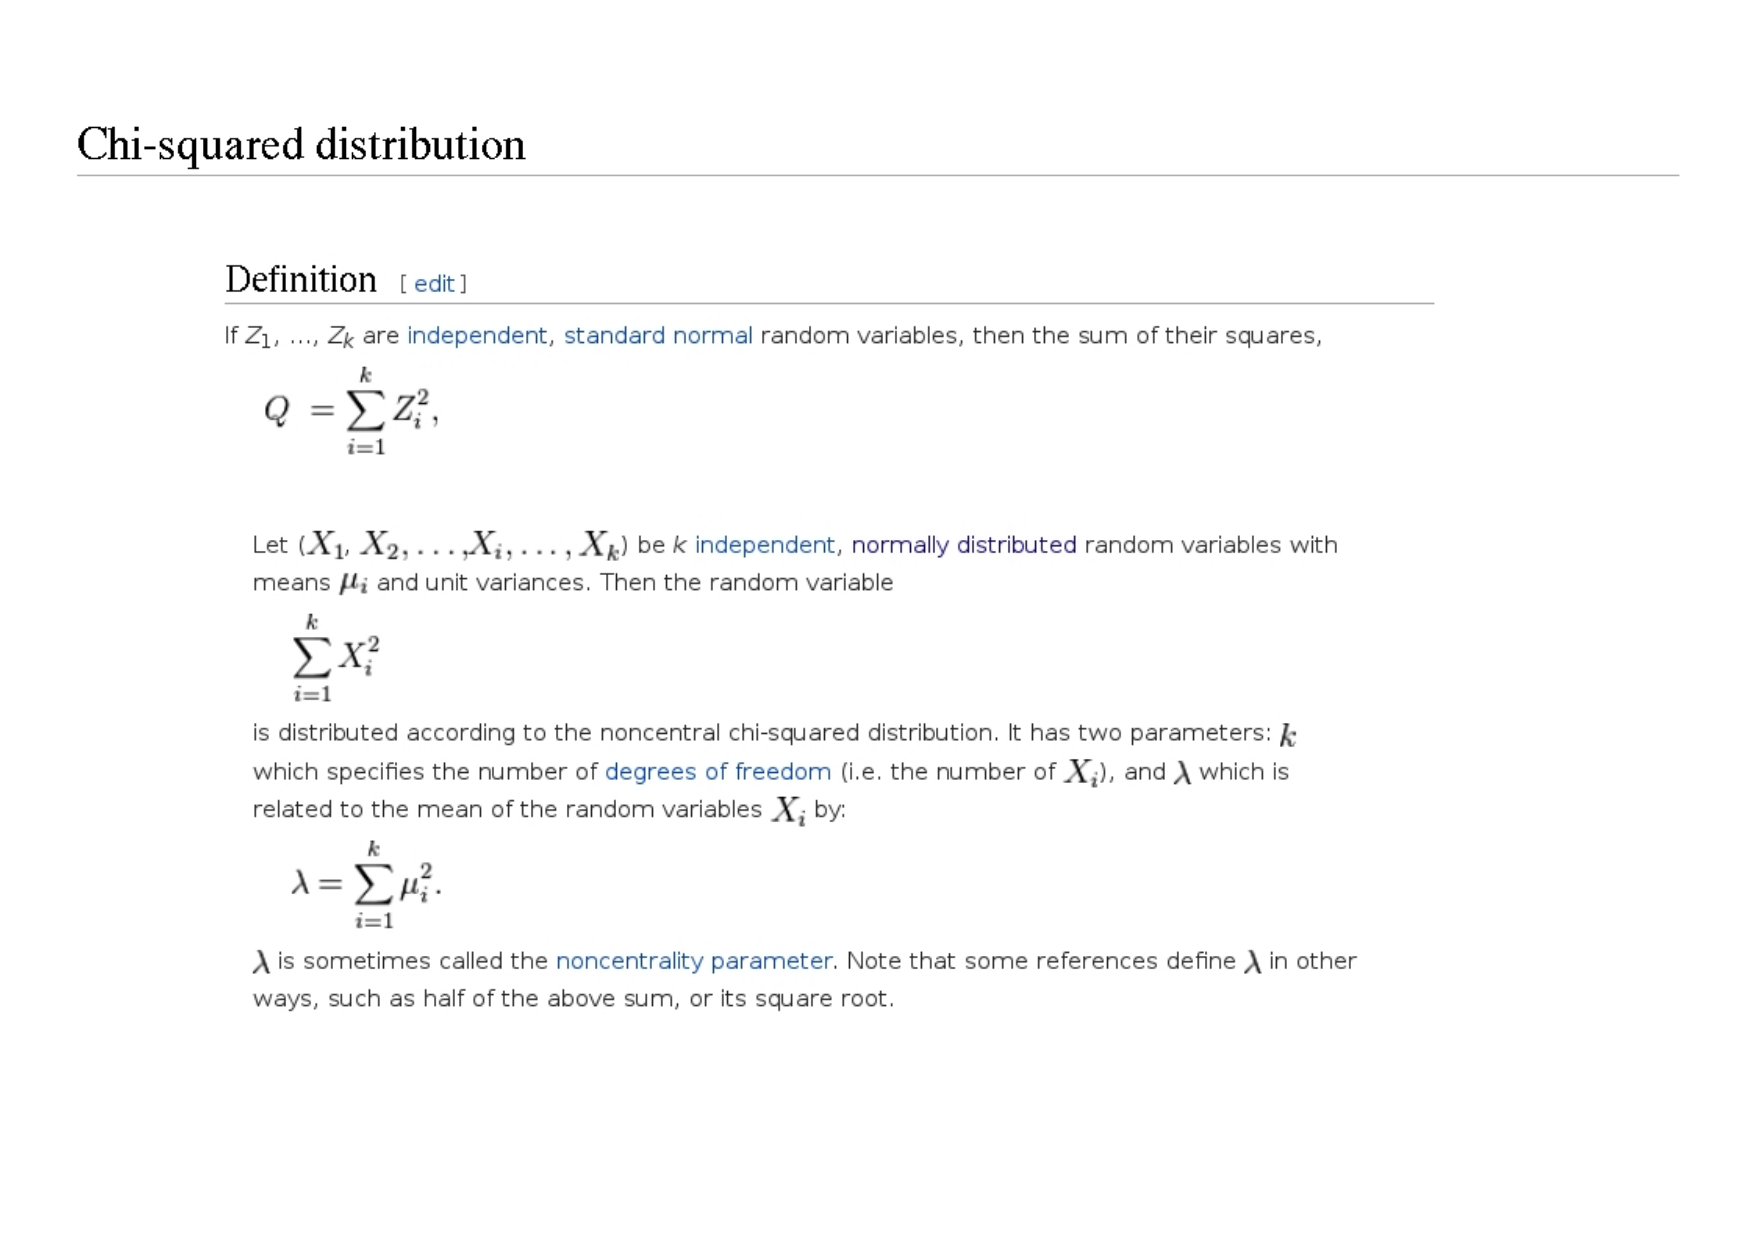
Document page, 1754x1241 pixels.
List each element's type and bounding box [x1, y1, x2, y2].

picture [59, 103, 1695, 189]
picture [236, 514, 1376, 1016]
picture [211, 242, 1444, 464]
